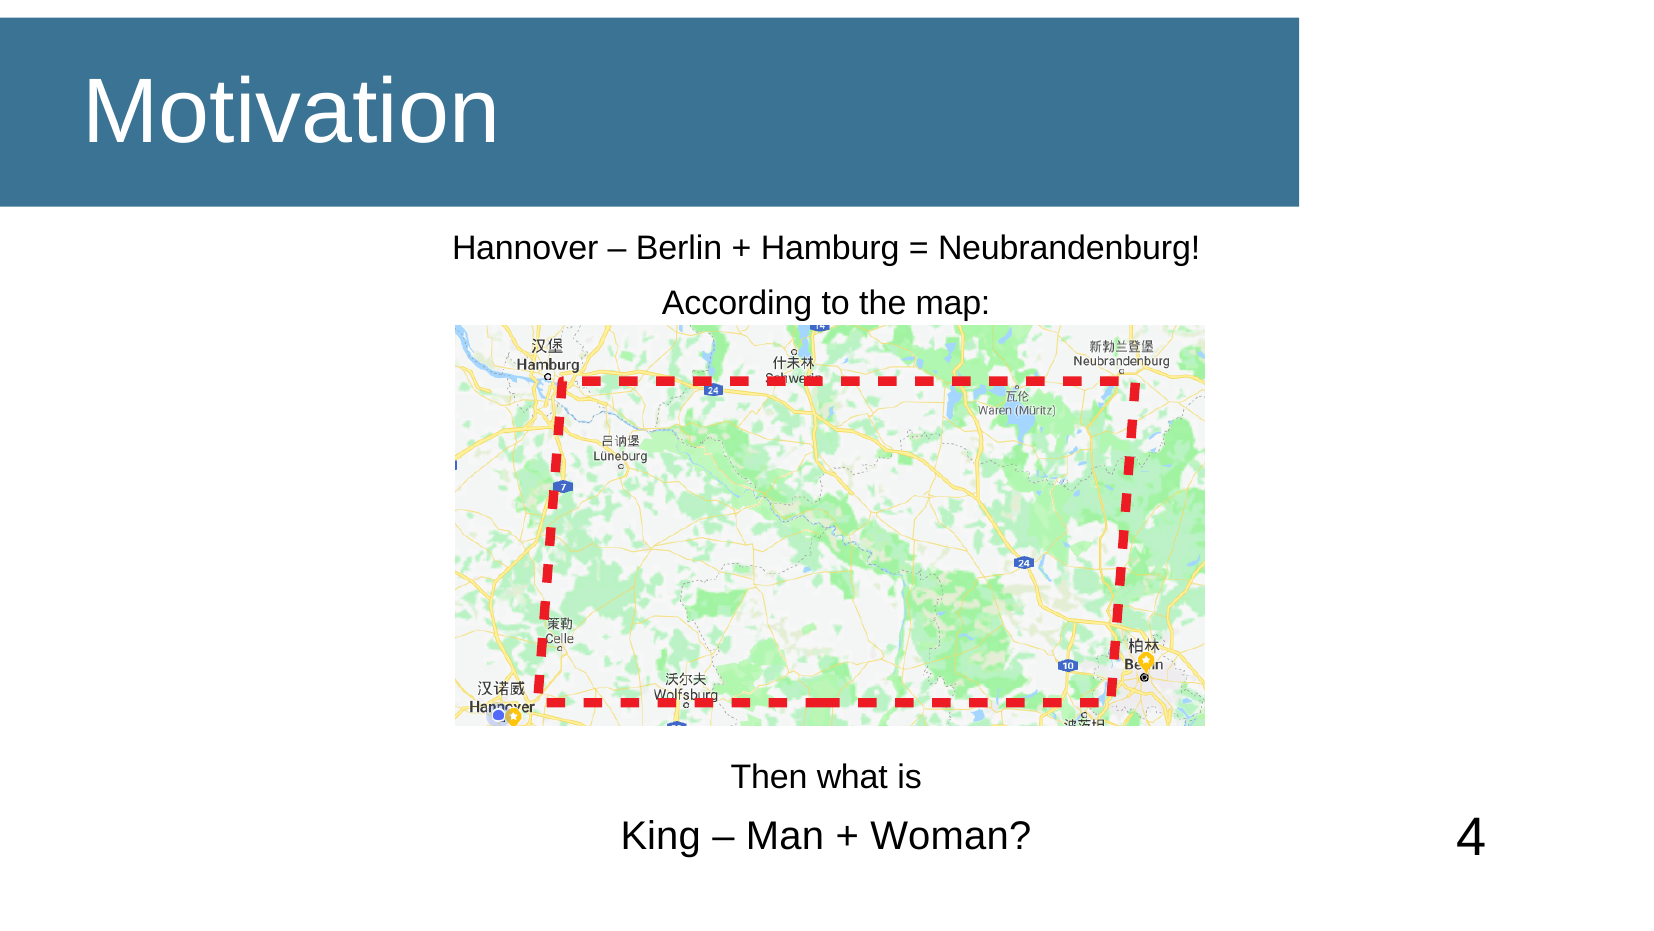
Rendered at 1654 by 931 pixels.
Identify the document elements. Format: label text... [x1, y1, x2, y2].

title Motivation [82, 35, 1234, 189]
list Hannover – Berlin + Hamburg = Neubrandenburg! According to the map: Then what is King – Man + Woman? [82, 224, 1571, 863]
picture [455, 325, 1205, 726]
